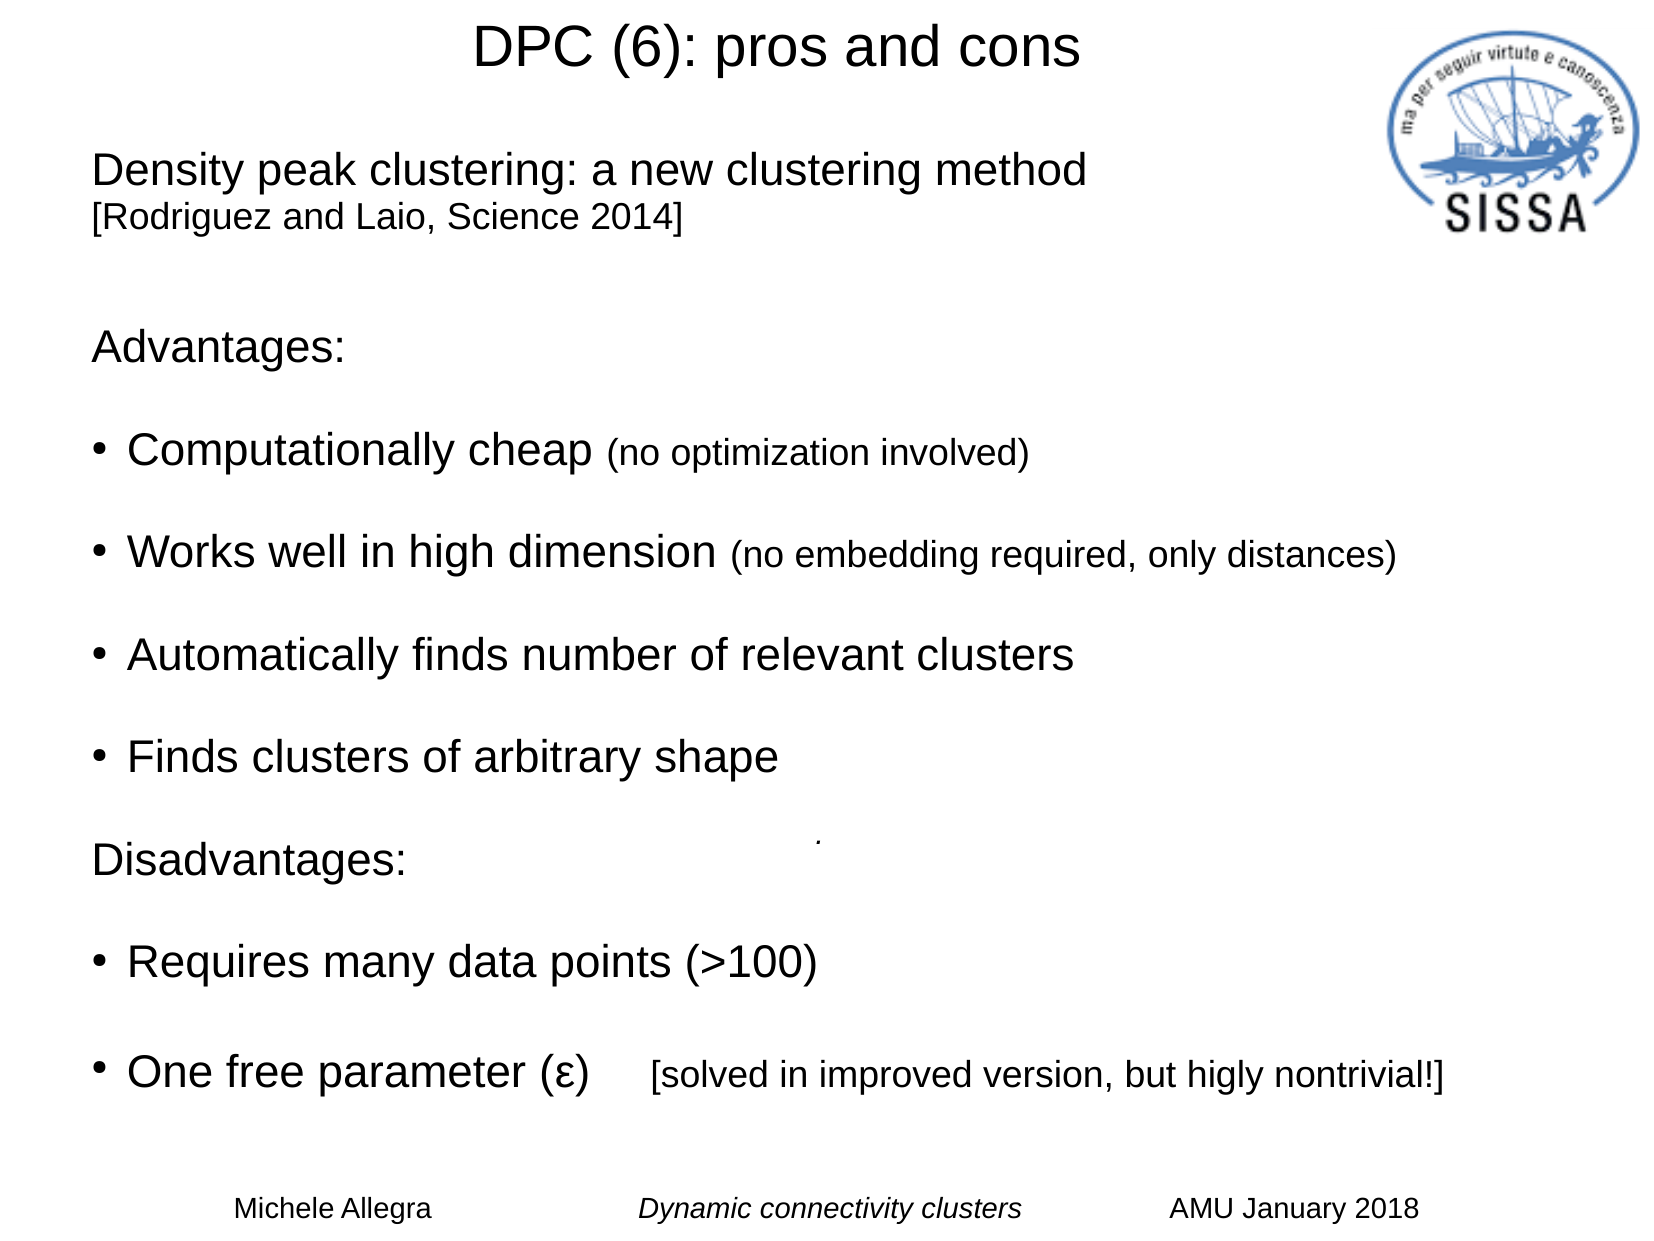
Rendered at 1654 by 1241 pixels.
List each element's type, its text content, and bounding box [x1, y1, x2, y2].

picture [1441, 27, 1654, 238]
title DPC (6): pros and cons [129, 13, 1441, 144]
text_box Density peak clustering: a new clustering method [Rodriguez and Laio, Science 2014] Advantages: Computationally cheap (no optimization involved) Works well in high dimension (no embedding required, only distances) Automatically finds number of relevant clusters Finds clusters of arbitrary shape Disadvantages: Requires many data points (>100) One free parameter (ε) [solved in improved version, but higly nontrivial!] [76, 94, 1591, 1241]
title Michele Allegra Dynamic connectivity clusters AMU January 2018 [82, 1171, 1572, 1241]
